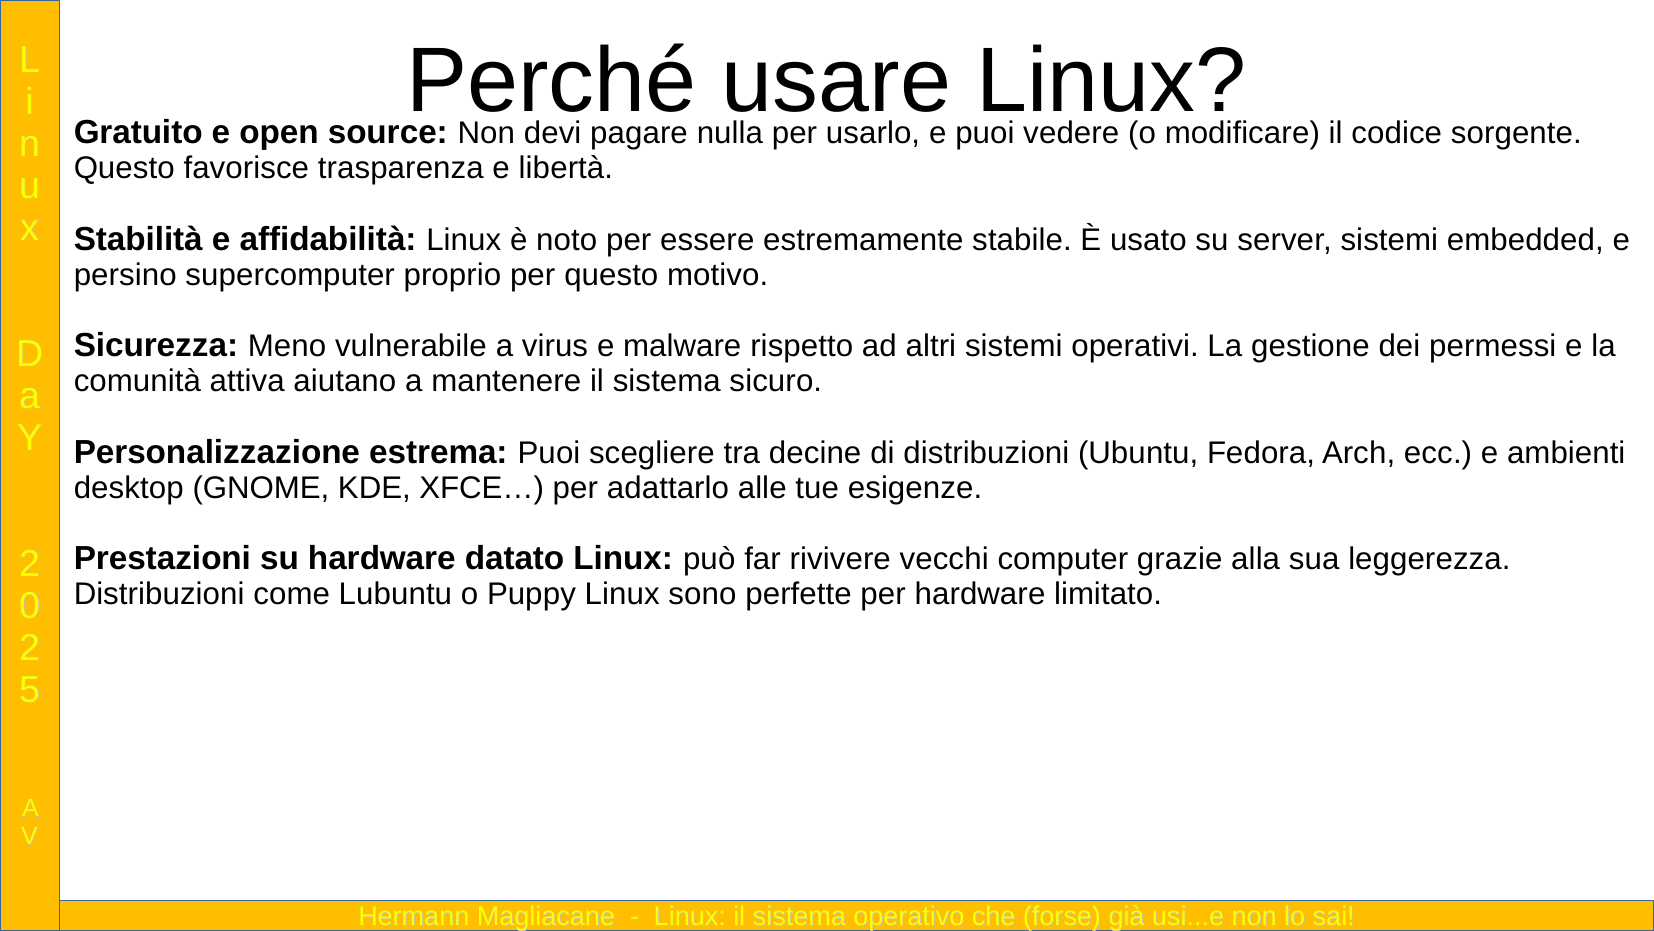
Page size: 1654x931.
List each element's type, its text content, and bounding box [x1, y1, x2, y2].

title Perché usare Linux? [82, 1, 1571, 106]
text_box L i n u x D a Y 2 0 2 5 AV [0, 0, 60, 931]
text_box Gratuito e open source: Non devi pagare nulla per usarlo, e puoi vedere (o modificare) il codice sorgente. Questo favorisce trasparenza e libertà. Stabilità e affidabilità: Linux è noto per essere estremamente stabile. È usato su server, sistemi embedded, e persino supercomputer proprio per questo motivo. Sicurezza: Meno vulnerabile a virus e malware rispetto ad altri sistemi operativi. La gestione dei permessi e la comunità attiva aiutano a mantenere il sistema sicuro. Personalizzazione estrema: Puoi scegliere tra decine di distribuzioni (Ubuntu, Fedora, Arch, ecc.) e ambienti desktop (GNOME, KDE, XFCE…) per adattarlo alle tue esigenze. Prestazioni su hardware datato Linux: può far rivivere vecchi computer grazie alla sua leggerezza. Distribuzioni come Lubuntu o Puppy Linux sono perfette per hardware limitato. [59, 106, 1654, 931]
